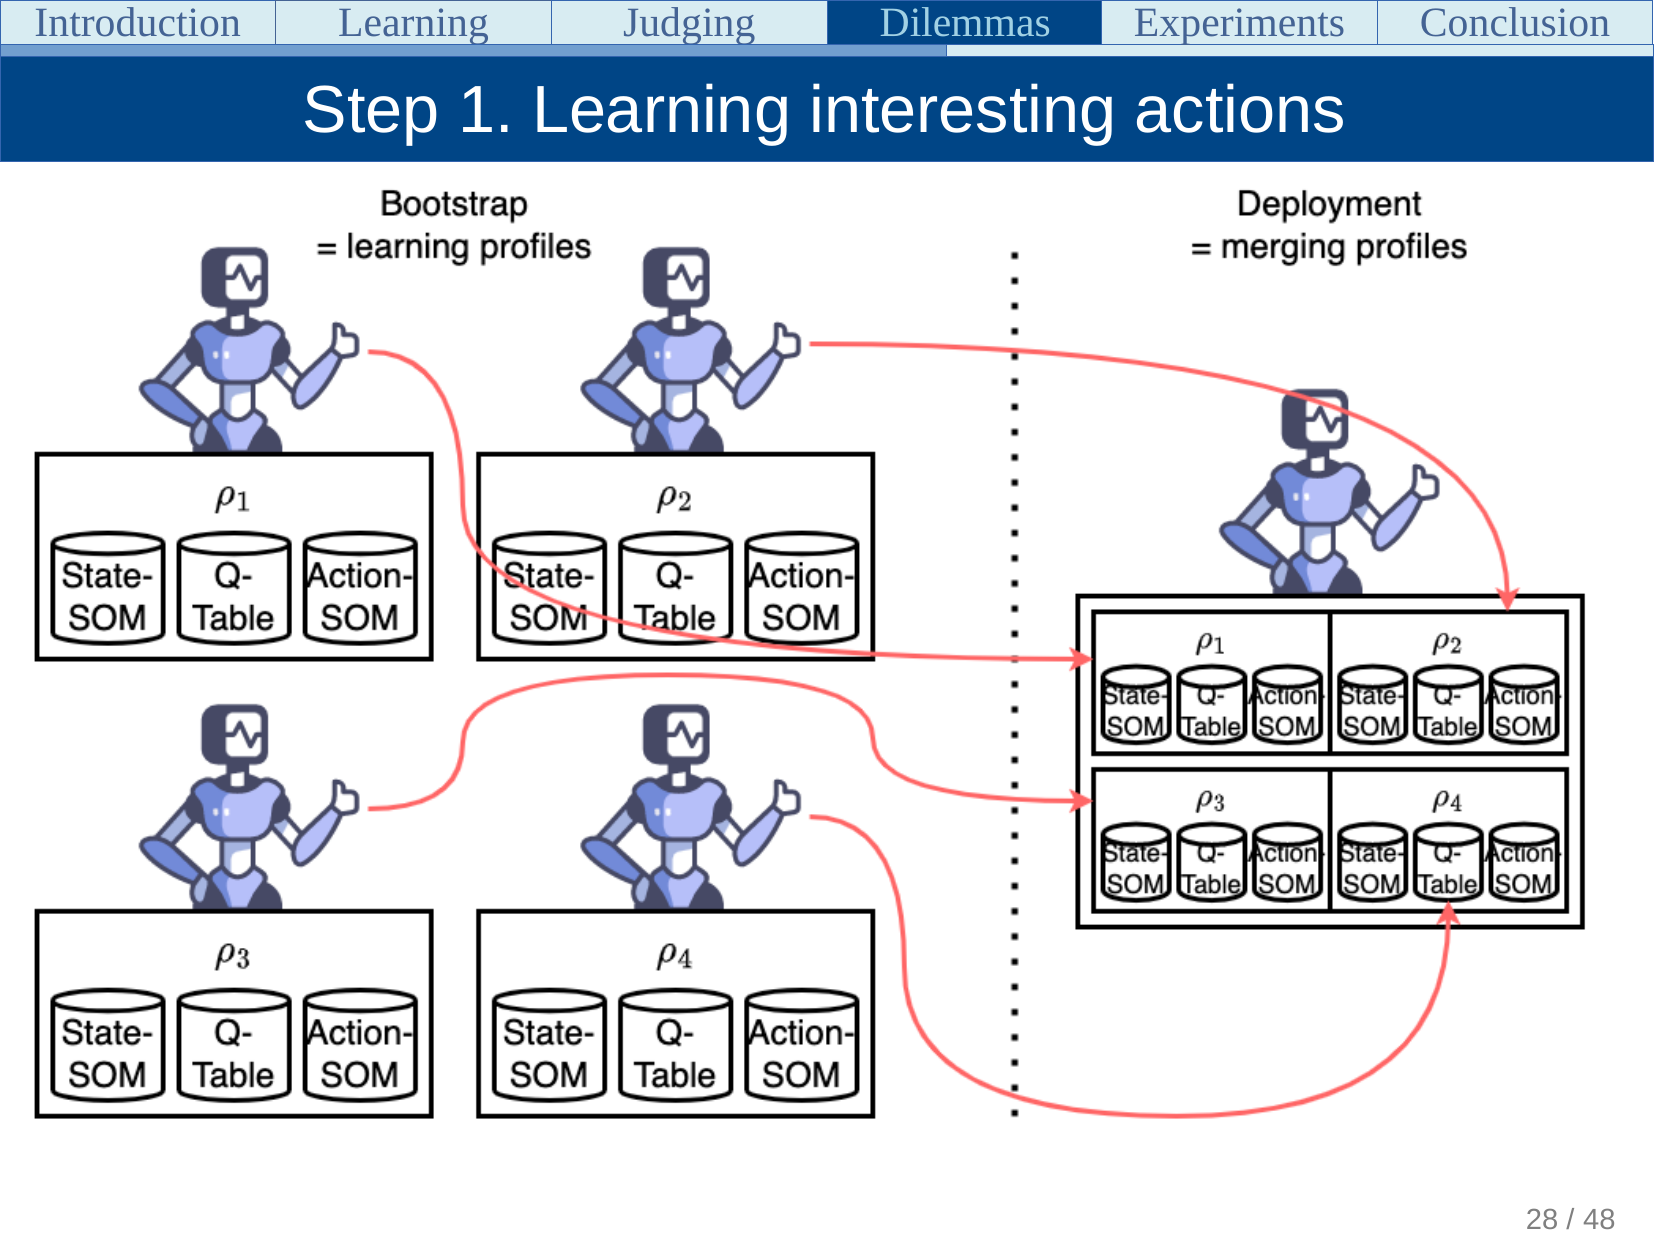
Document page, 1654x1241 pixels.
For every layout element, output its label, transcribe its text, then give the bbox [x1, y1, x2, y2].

title Step 1. Learning interesting actions [0, 56, 1651, 162]
text_box [0, 44, 947, 57]
picture [5, 170, 1645, 1163]
